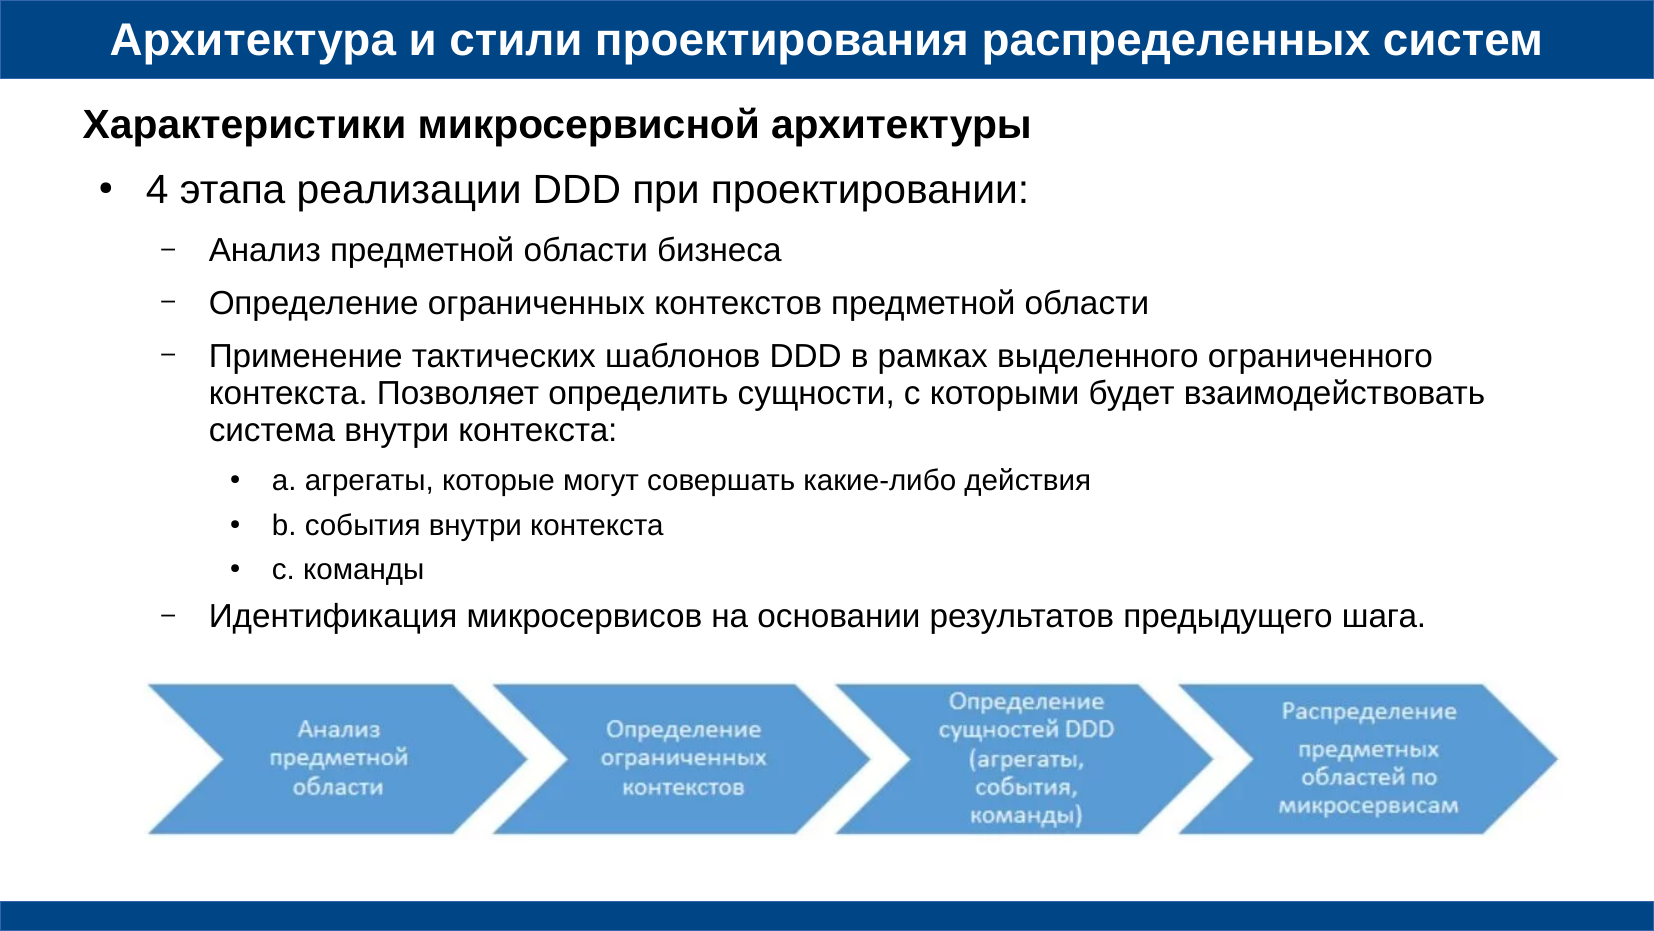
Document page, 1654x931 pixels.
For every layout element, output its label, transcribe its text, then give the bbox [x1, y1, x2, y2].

list Характеристики микросервисной архитектуры 4 этапа реализации DDD при проектировании: Анализ предметной области бизнеса Определение ограниченных контекстов предметной области Применение тактических шаблонов DDD в рамках выделенного ограниченного контекста. Позволяет определить сущности, с которыми будет взаимодействовать система внутри контекста: а. агрегаты, которые могут совершать какие-либо действия b. события внутри контекста c. команды Идентификация микросервисов на основании результатов предыдущего шага. [82, 101, 1571, 641]
title Архитектура и стили проектирования распределенных систем [0, 0, 1654, 79]
picture [105, 640, 1602, 883]
